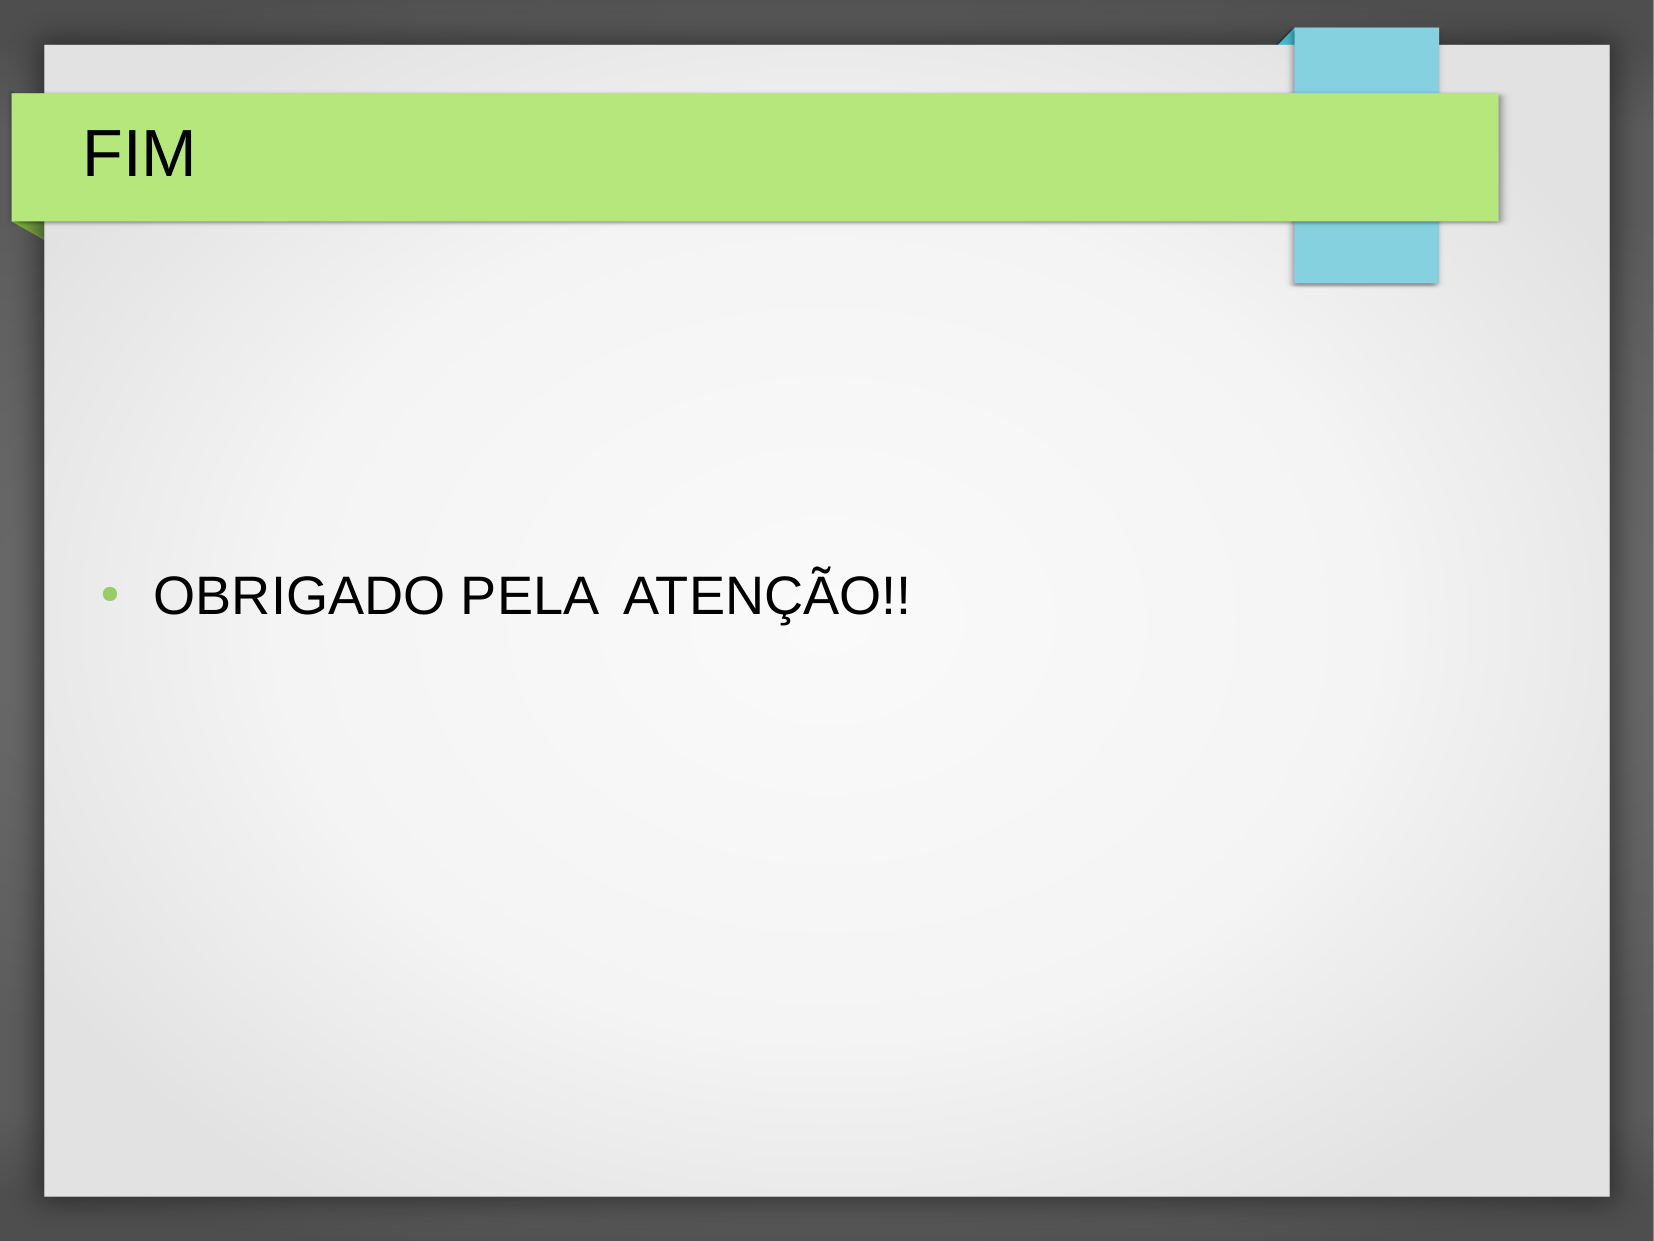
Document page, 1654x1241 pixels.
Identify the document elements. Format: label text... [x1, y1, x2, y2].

list OBRIGADO PELA ATENÇÃO!! [82, 295, 1571, 1015]
title FIM [82, 94, 1264, 213]
picture [0, 0, 1654, 1241]
